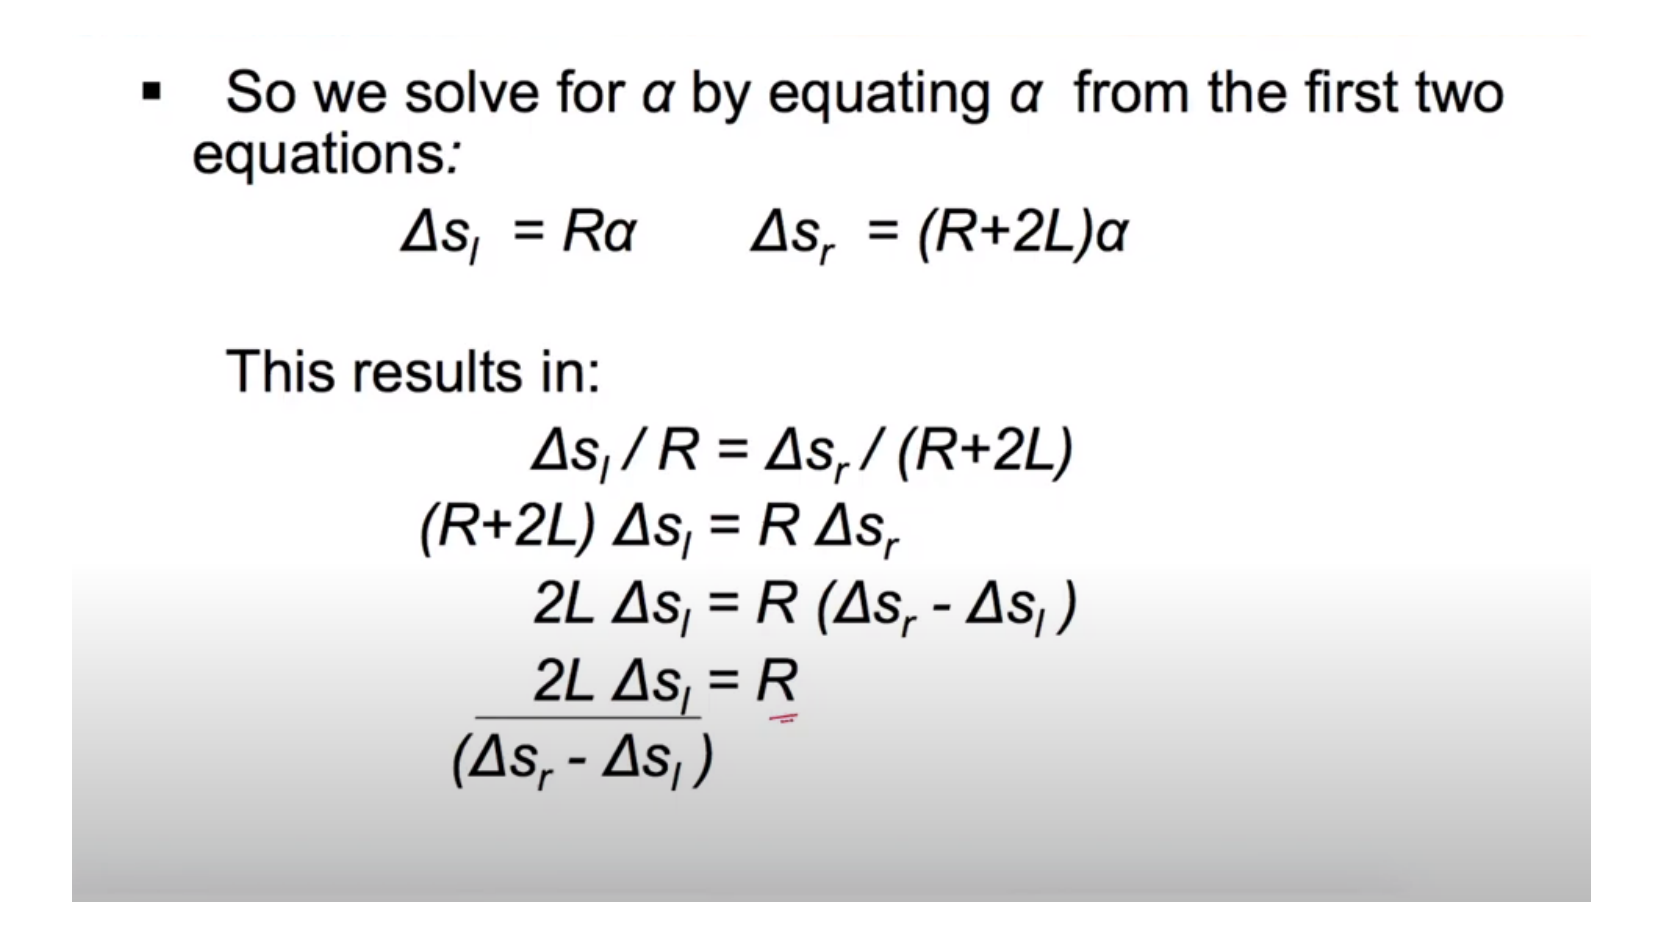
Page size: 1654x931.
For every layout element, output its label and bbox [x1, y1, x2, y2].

picture [72, 35, 1591, 902]
